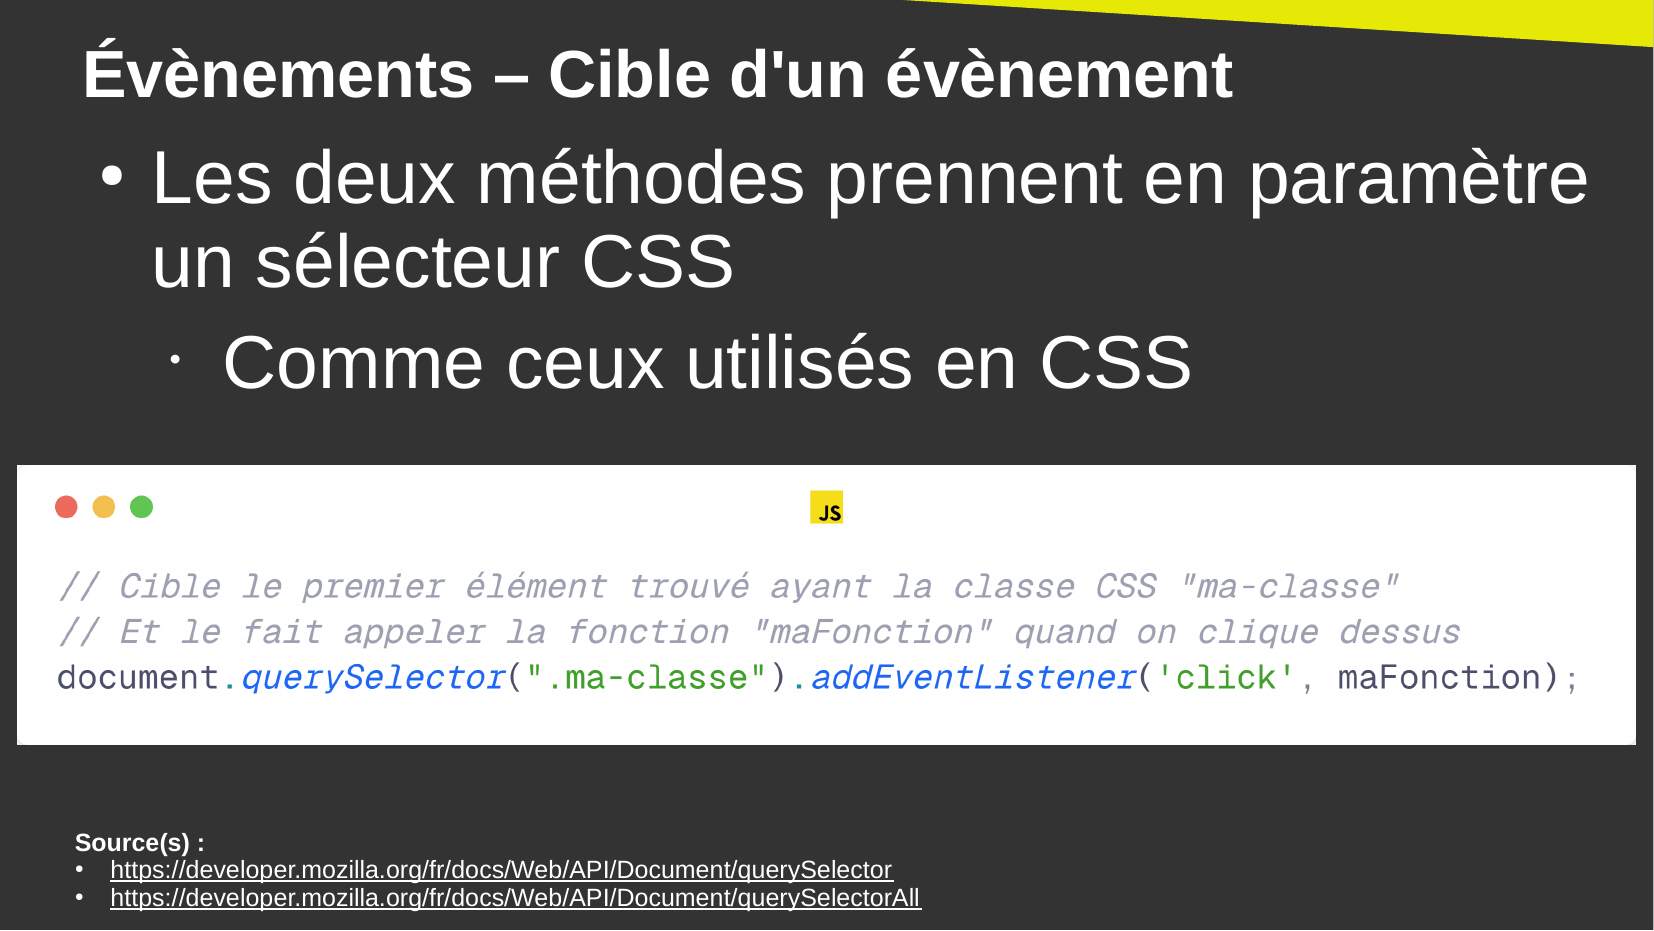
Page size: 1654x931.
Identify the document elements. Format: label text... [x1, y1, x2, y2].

picture [17, 465, 1636, 745]
title Évènements – Cible d'un évènement [82, 37, 1571, 114]
text_box Source(s) : https://developer.mozilla.org/fr/docs/Web/API/Document/querySelector https://developer.mozilla.org/fr/docs/Web/API/Document/querySelectorAll [60, 820, 1583, 920]
list Les deux méthodes prennent en paramètre un sélecteur CSS Comme ceux utilisés en CSS [80, 135, 1620, 426]
text_box [903, 0, 1654, 48]
